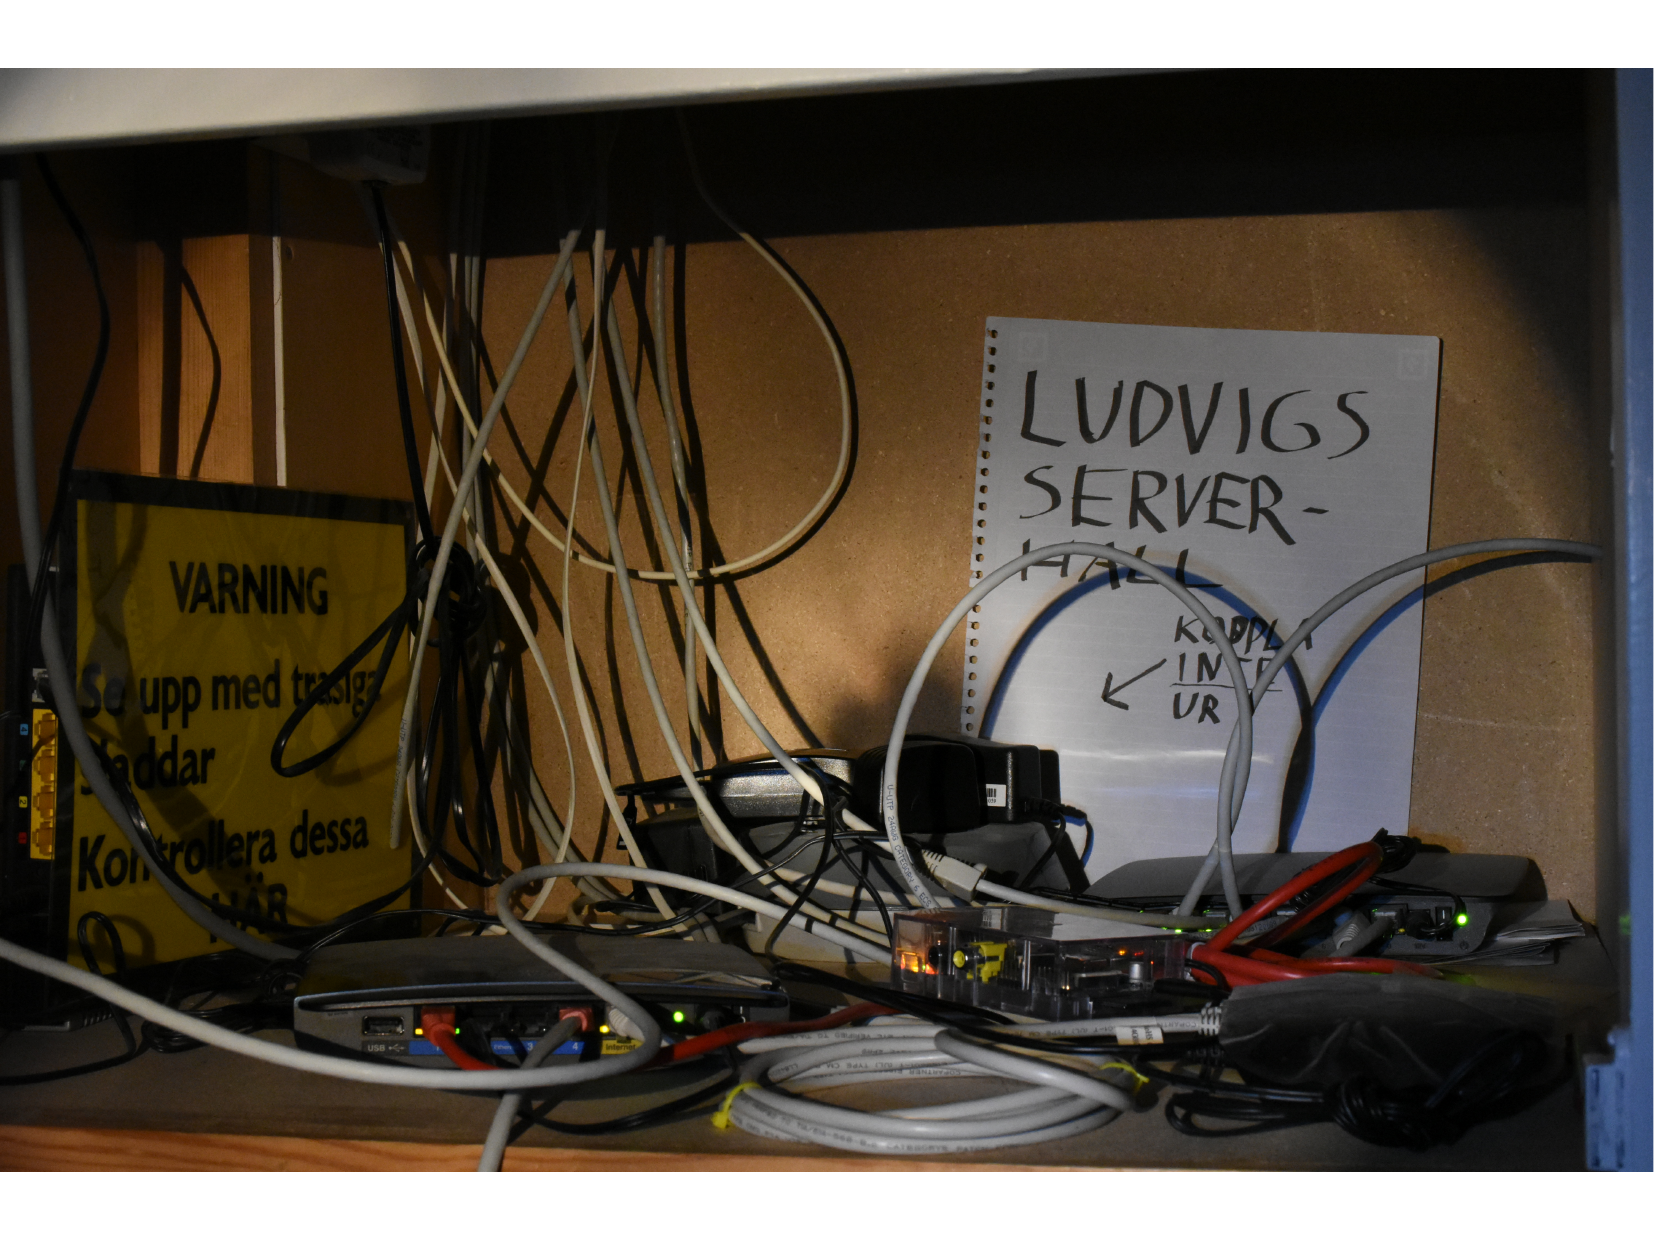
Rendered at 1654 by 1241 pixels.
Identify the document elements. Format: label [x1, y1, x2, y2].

picture [0, 68, 1654, 1172]
